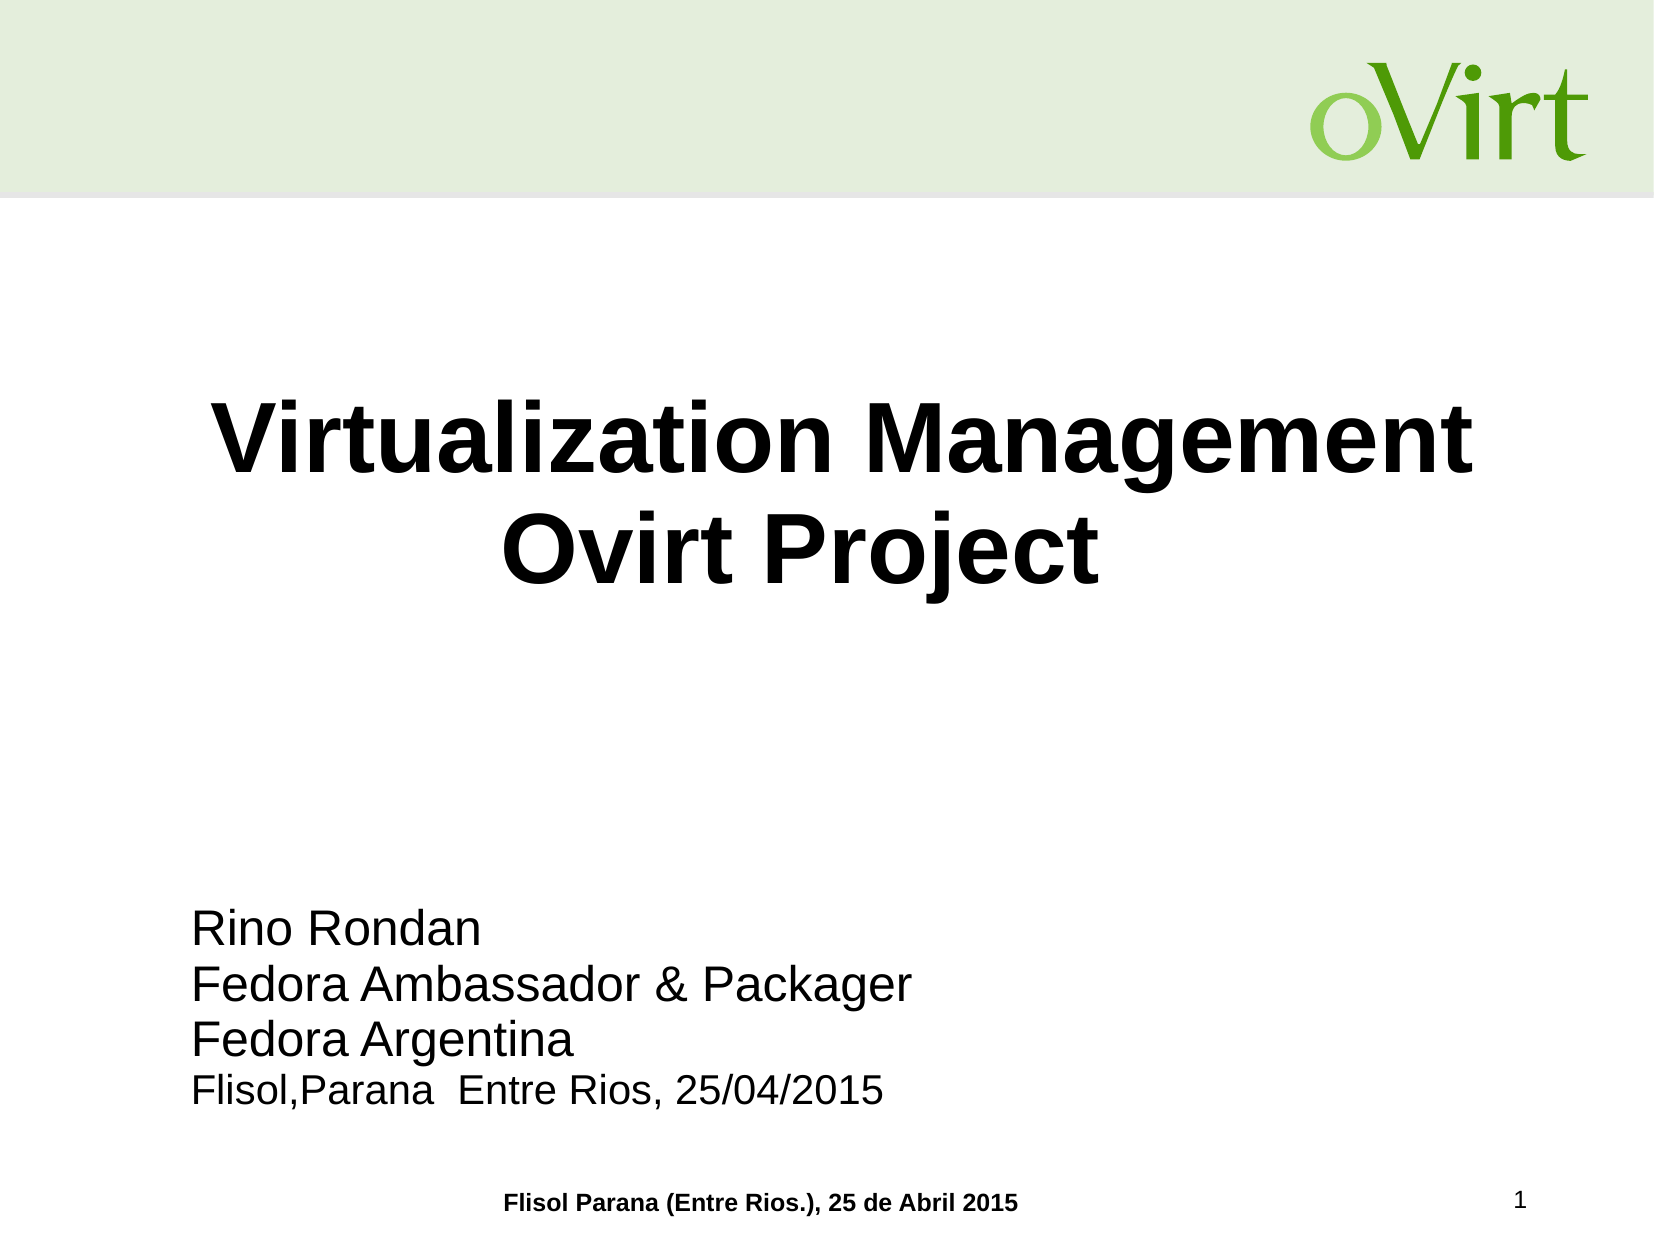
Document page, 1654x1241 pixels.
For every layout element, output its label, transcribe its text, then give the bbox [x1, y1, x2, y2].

text_box Rino Rondan Fedora Ambassador & Packager Fedora Argentina Flisol,Parana Entre Rios, 25/04/2015 [176, 669, 1549, 1122]
text_box Virtualization Management Ovirt Project [112, 374, 1549, 613]
